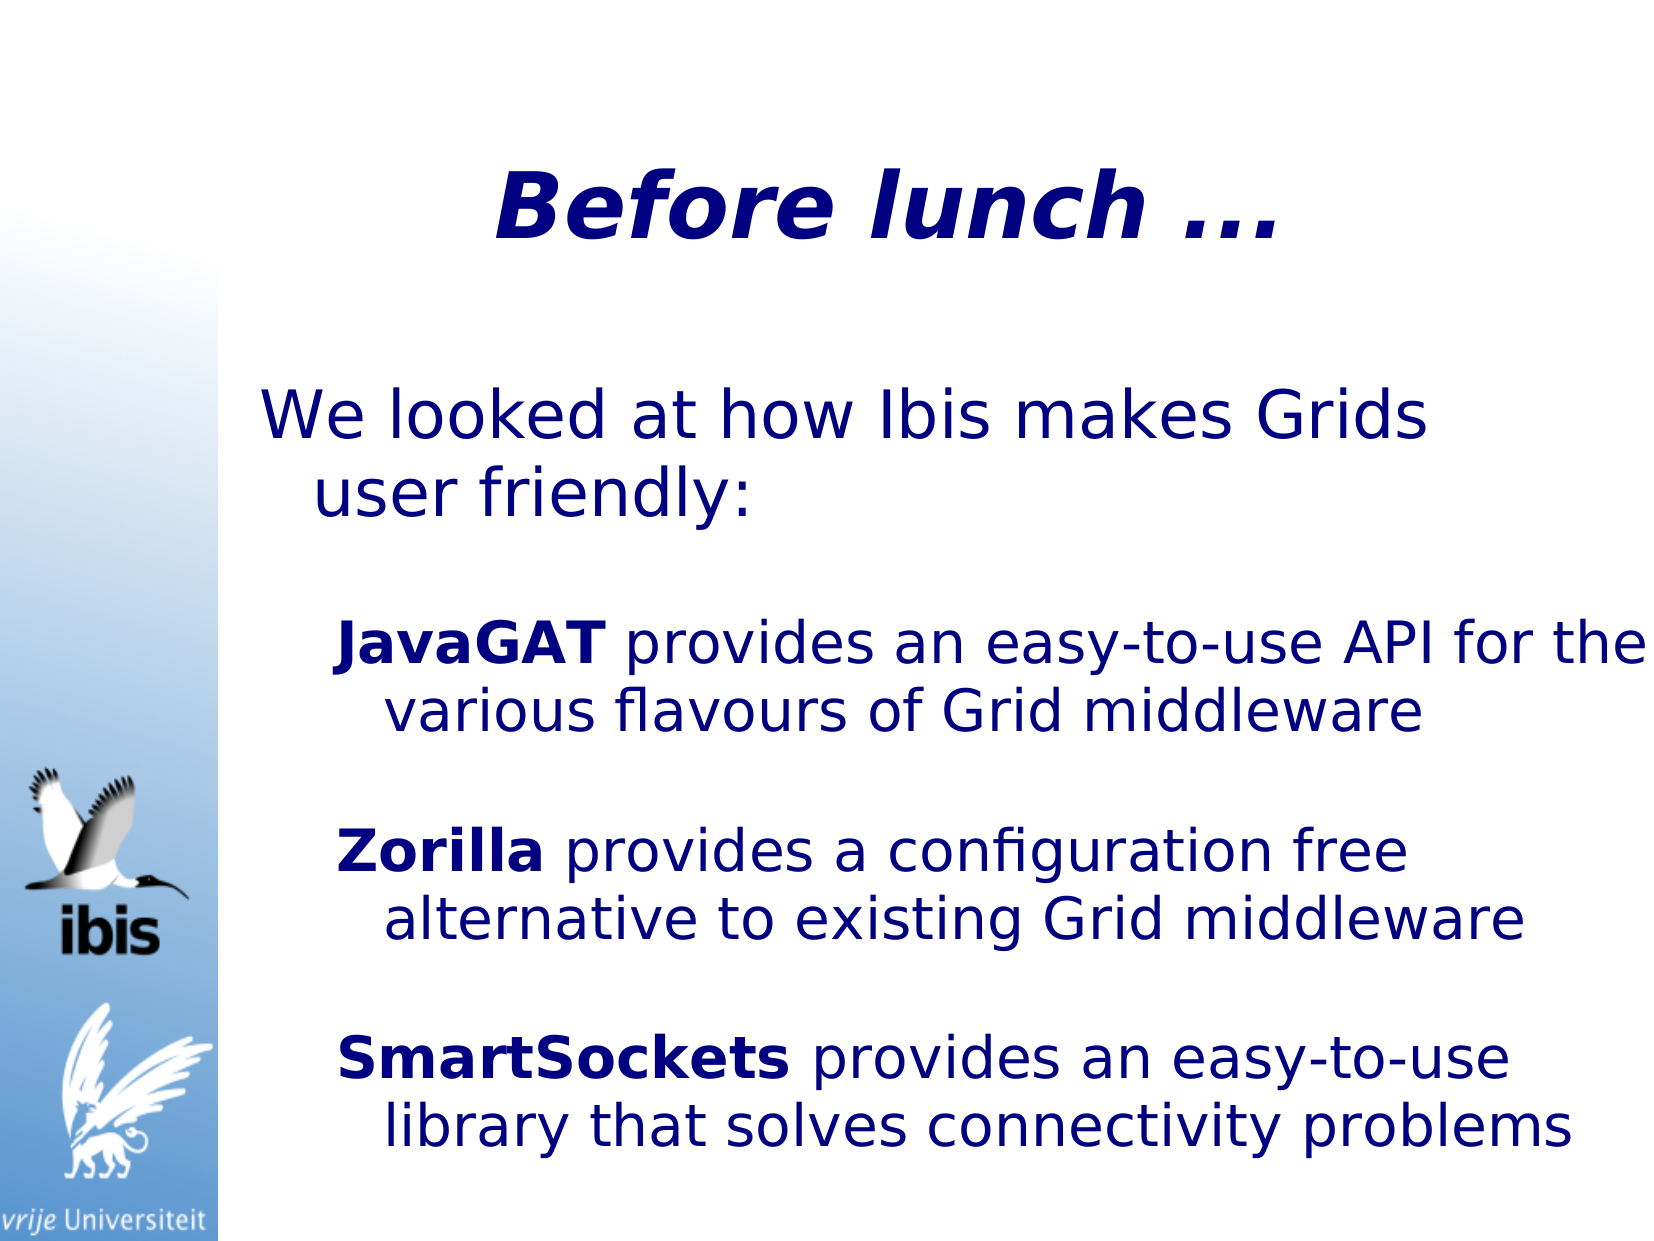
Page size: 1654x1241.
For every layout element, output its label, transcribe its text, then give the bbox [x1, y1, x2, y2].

list We looked at how Ibis makes Grids user friendly: JavaGAT provides an easy-to-use API for the various flavours of Grid middleware Zorilla provides a configuration free alternative to existing Grid middleware SmartSockets provides an easy-to-use library that solves connectivity problems [241, 376, 1654, 1161]
picture [0, 0, 218, 1241]
title Before lunch ... [248, 102, 1534, 310]
